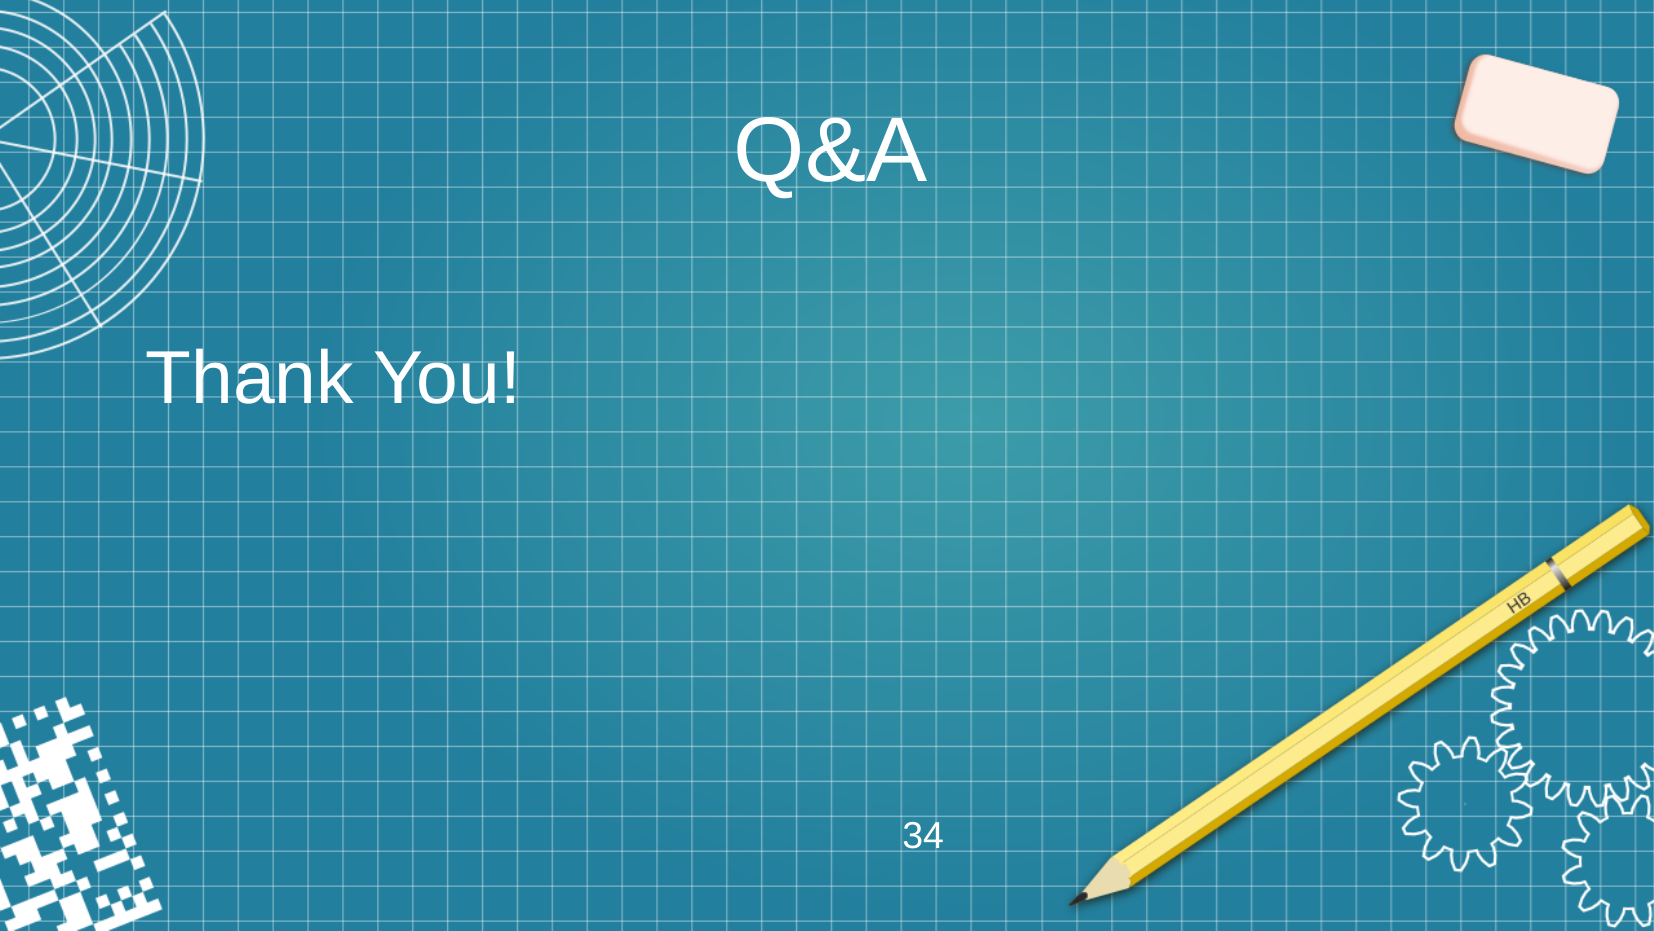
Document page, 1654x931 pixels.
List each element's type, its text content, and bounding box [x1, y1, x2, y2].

title Q&A [86, 75, 1576, 226]
text_box <number> [787, 806, 1059, 863]
list Thank You! [75, 335, 1564, 788]
picture [0, 0, 1654, 931]
